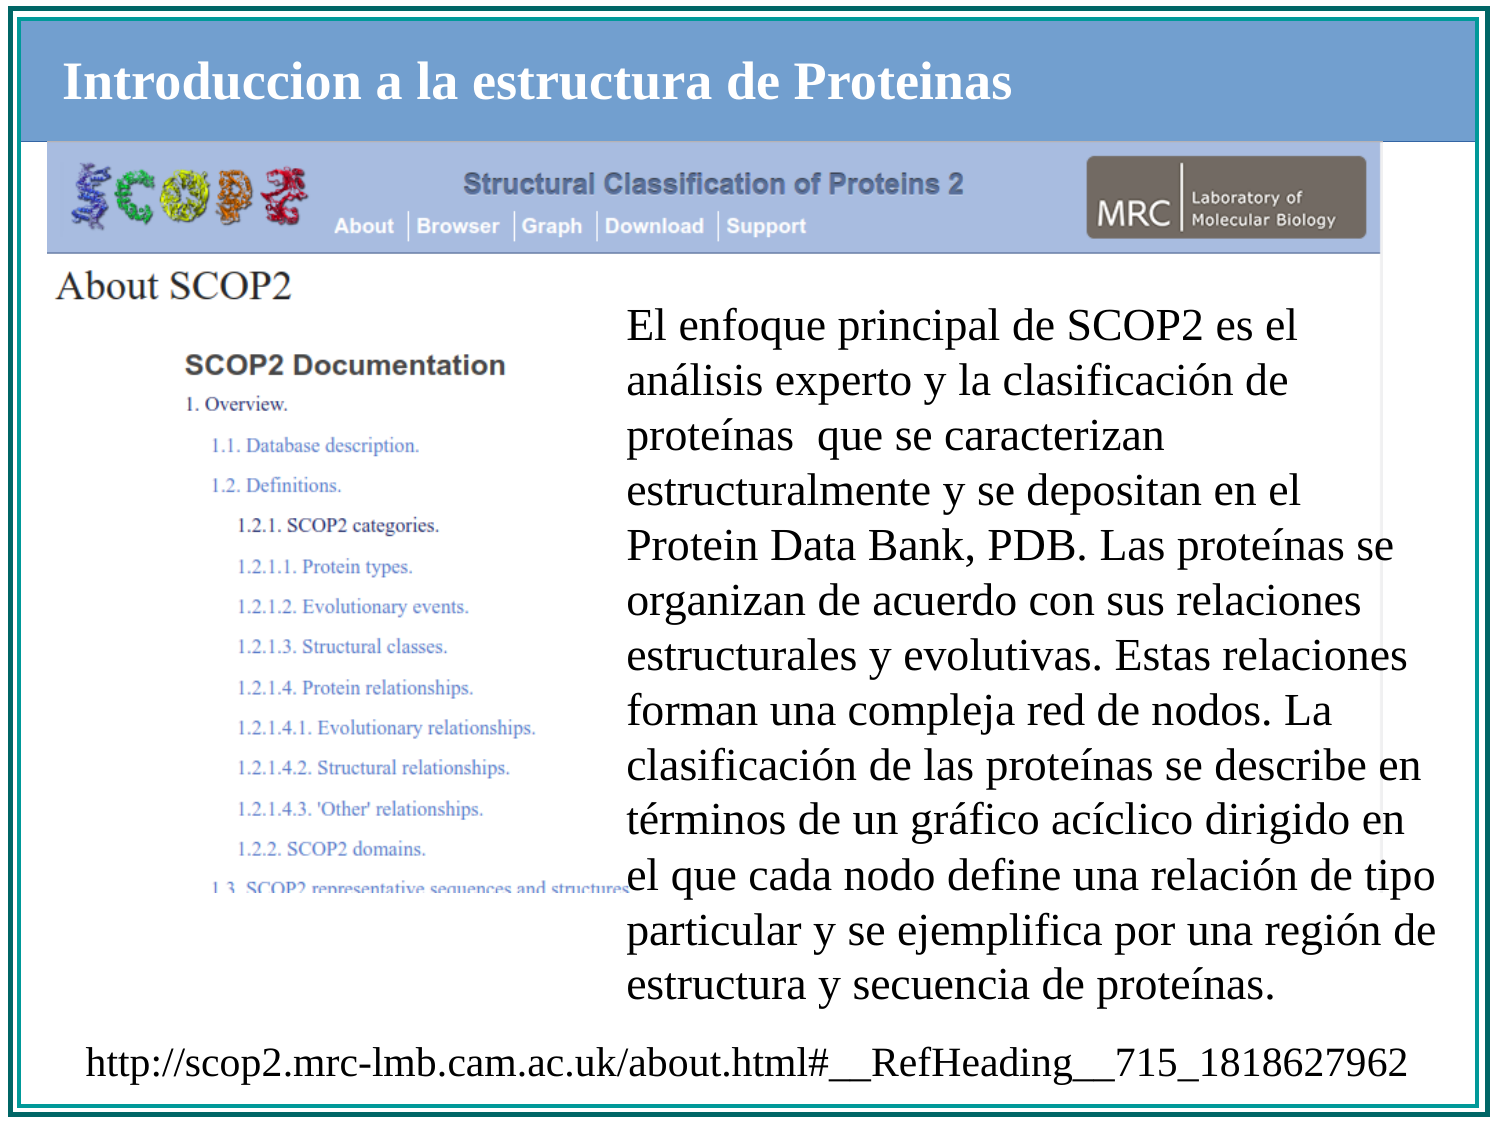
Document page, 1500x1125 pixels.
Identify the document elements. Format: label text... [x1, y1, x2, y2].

picture [47, 141, 1383, 894]
text_box Introduccion a la estructura de Proteinas [47, 38, 1335, 141]
text_box http://scop2.mrc-lmb.cam.ac.uk/about.html#__RefHeading__715_1818627962 [70, 1027, 1453, 1093]
text_box [21, 21, 1475, 142]
text_box El enfoque principal de SCOP2 es el análisis experto y la clasificación de proteínas que se caracterizan estructuralmente y se depositan en el Protein Data Bank, PDB. Las proteínas se organizan de acuerdo con sus relaciones estructurales y evolutivas. Estas relaciones forman una compleja red de nodos. La clasificación de las proteínas se describe en términos de un gráfico acíclico dirigido en el que cada nodo define una relación de tipo particular y se ejemplifica por una región de estructura y secuencia de proteínas. [611, 287, 1453, 1017]
